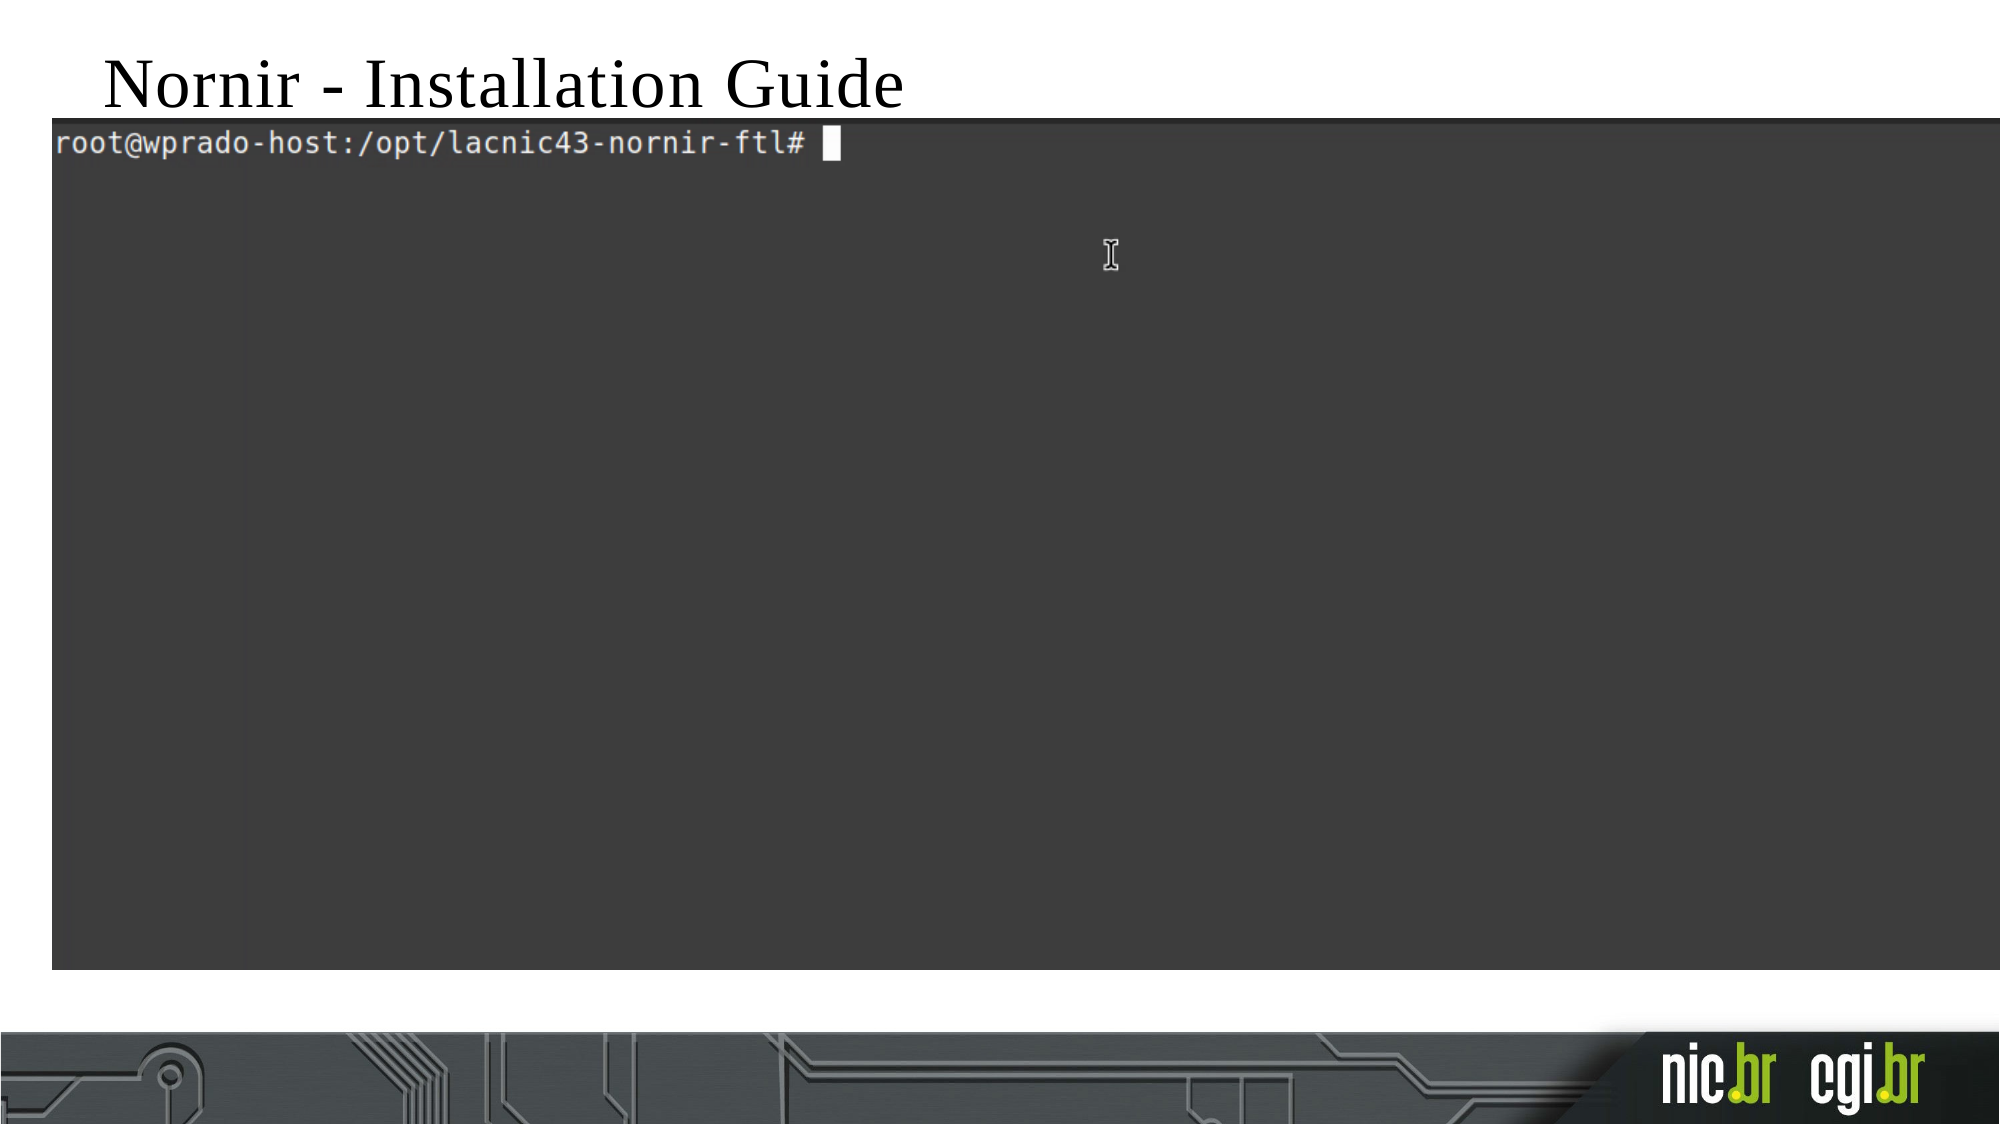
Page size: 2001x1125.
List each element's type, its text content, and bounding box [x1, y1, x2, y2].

text_box [51, 118, 2000, 971]
title Nornir - Installation Guide [78, 36, 1923, 118]
picture [0, 0, 1999, 1124]
